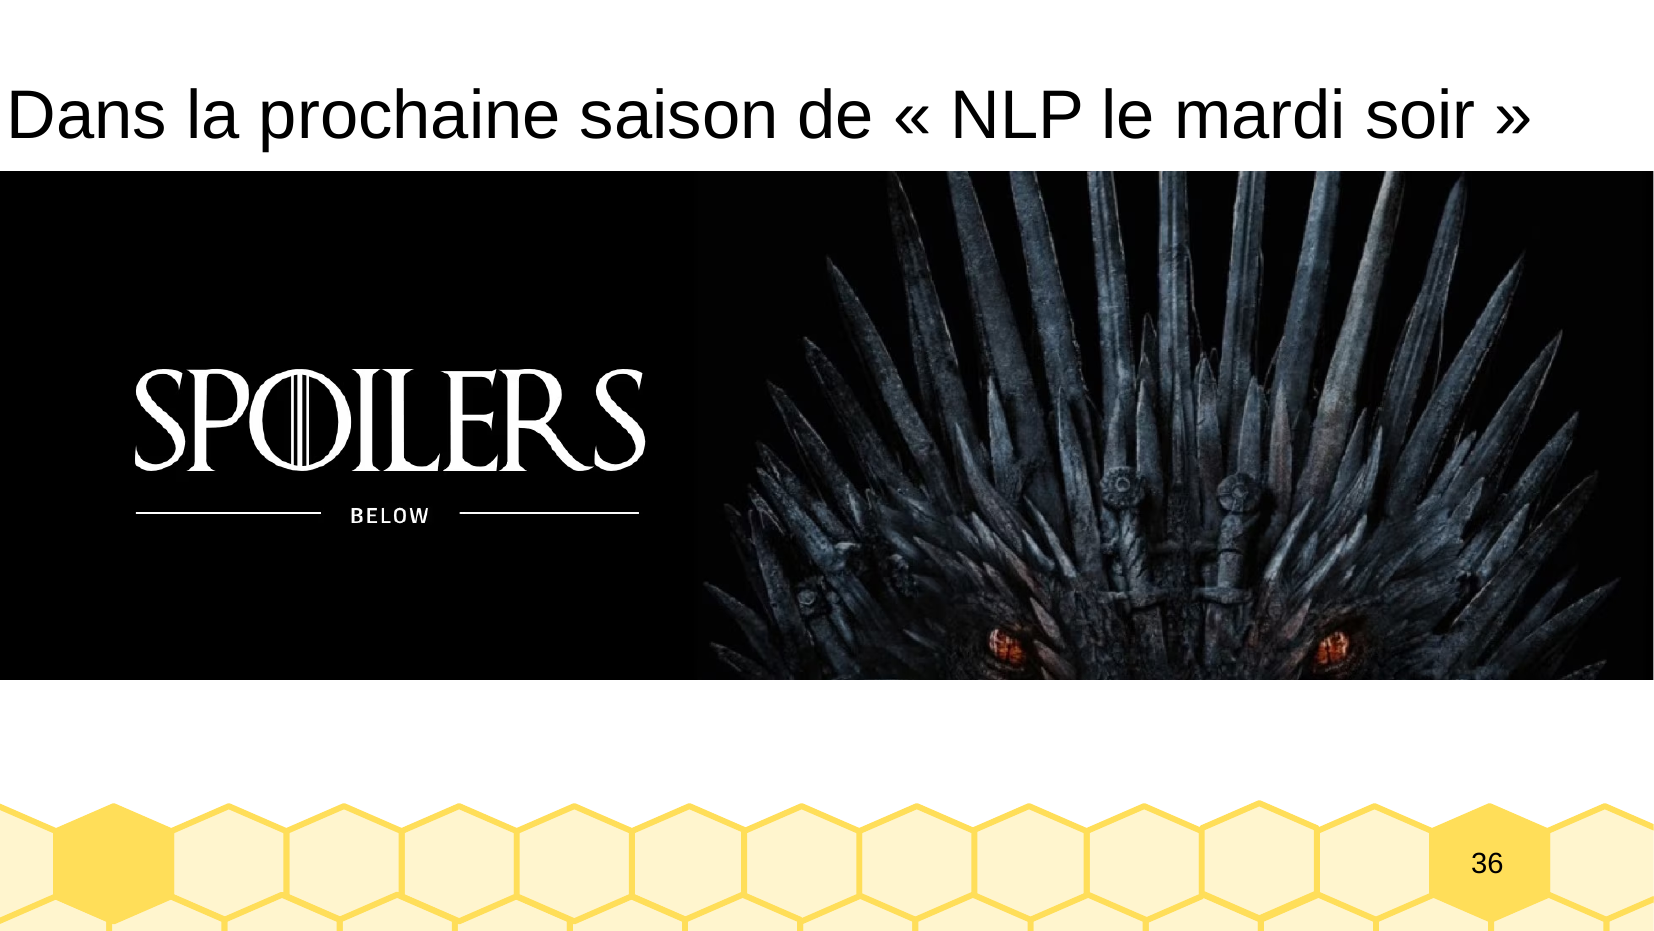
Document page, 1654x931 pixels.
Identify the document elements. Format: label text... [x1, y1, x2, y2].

picture [0, 171, 1654, 680]
title Dans la prochaine saison de « NLP le mardi soir » [0, 37, 1571, 171]
